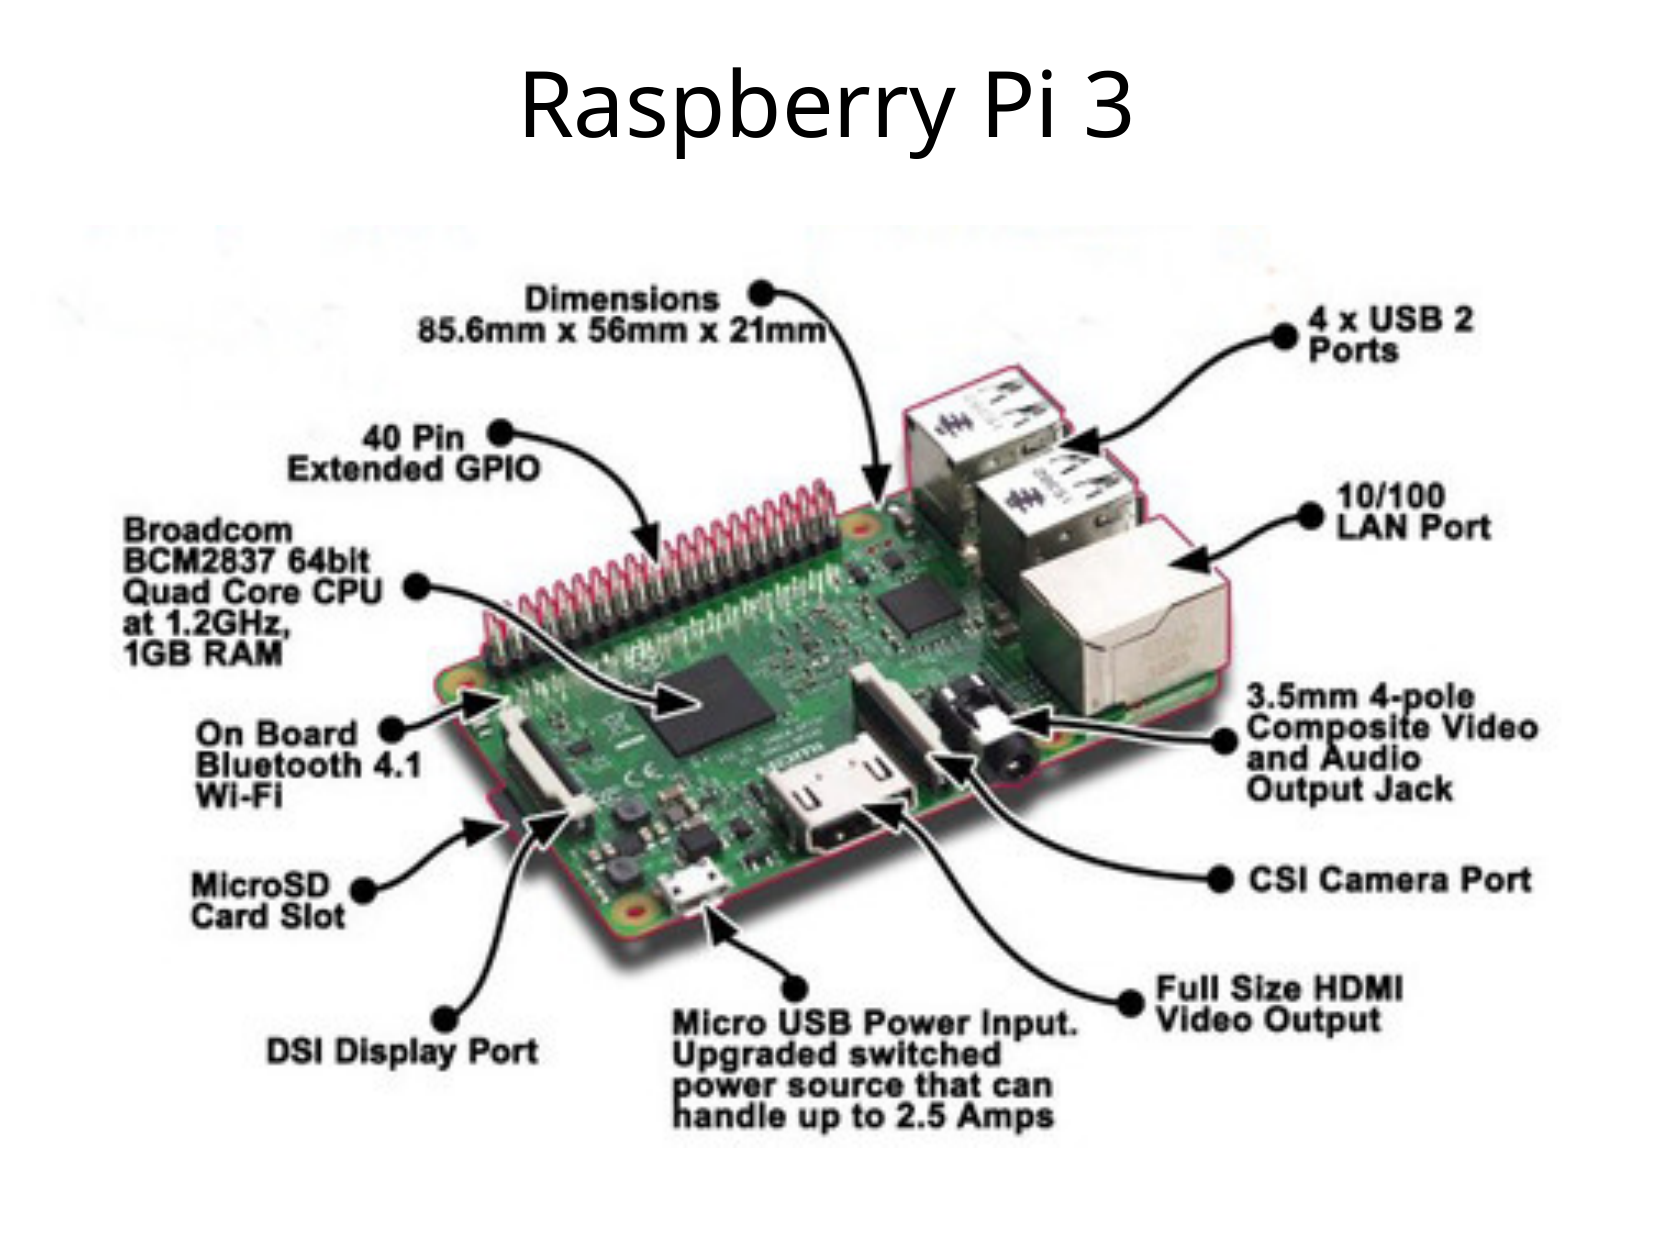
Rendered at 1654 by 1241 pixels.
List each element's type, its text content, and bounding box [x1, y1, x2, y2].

picture [6, 225, 1654, 1148]
title Raspberry Pi 3 [82, 49, 1571, 154]
